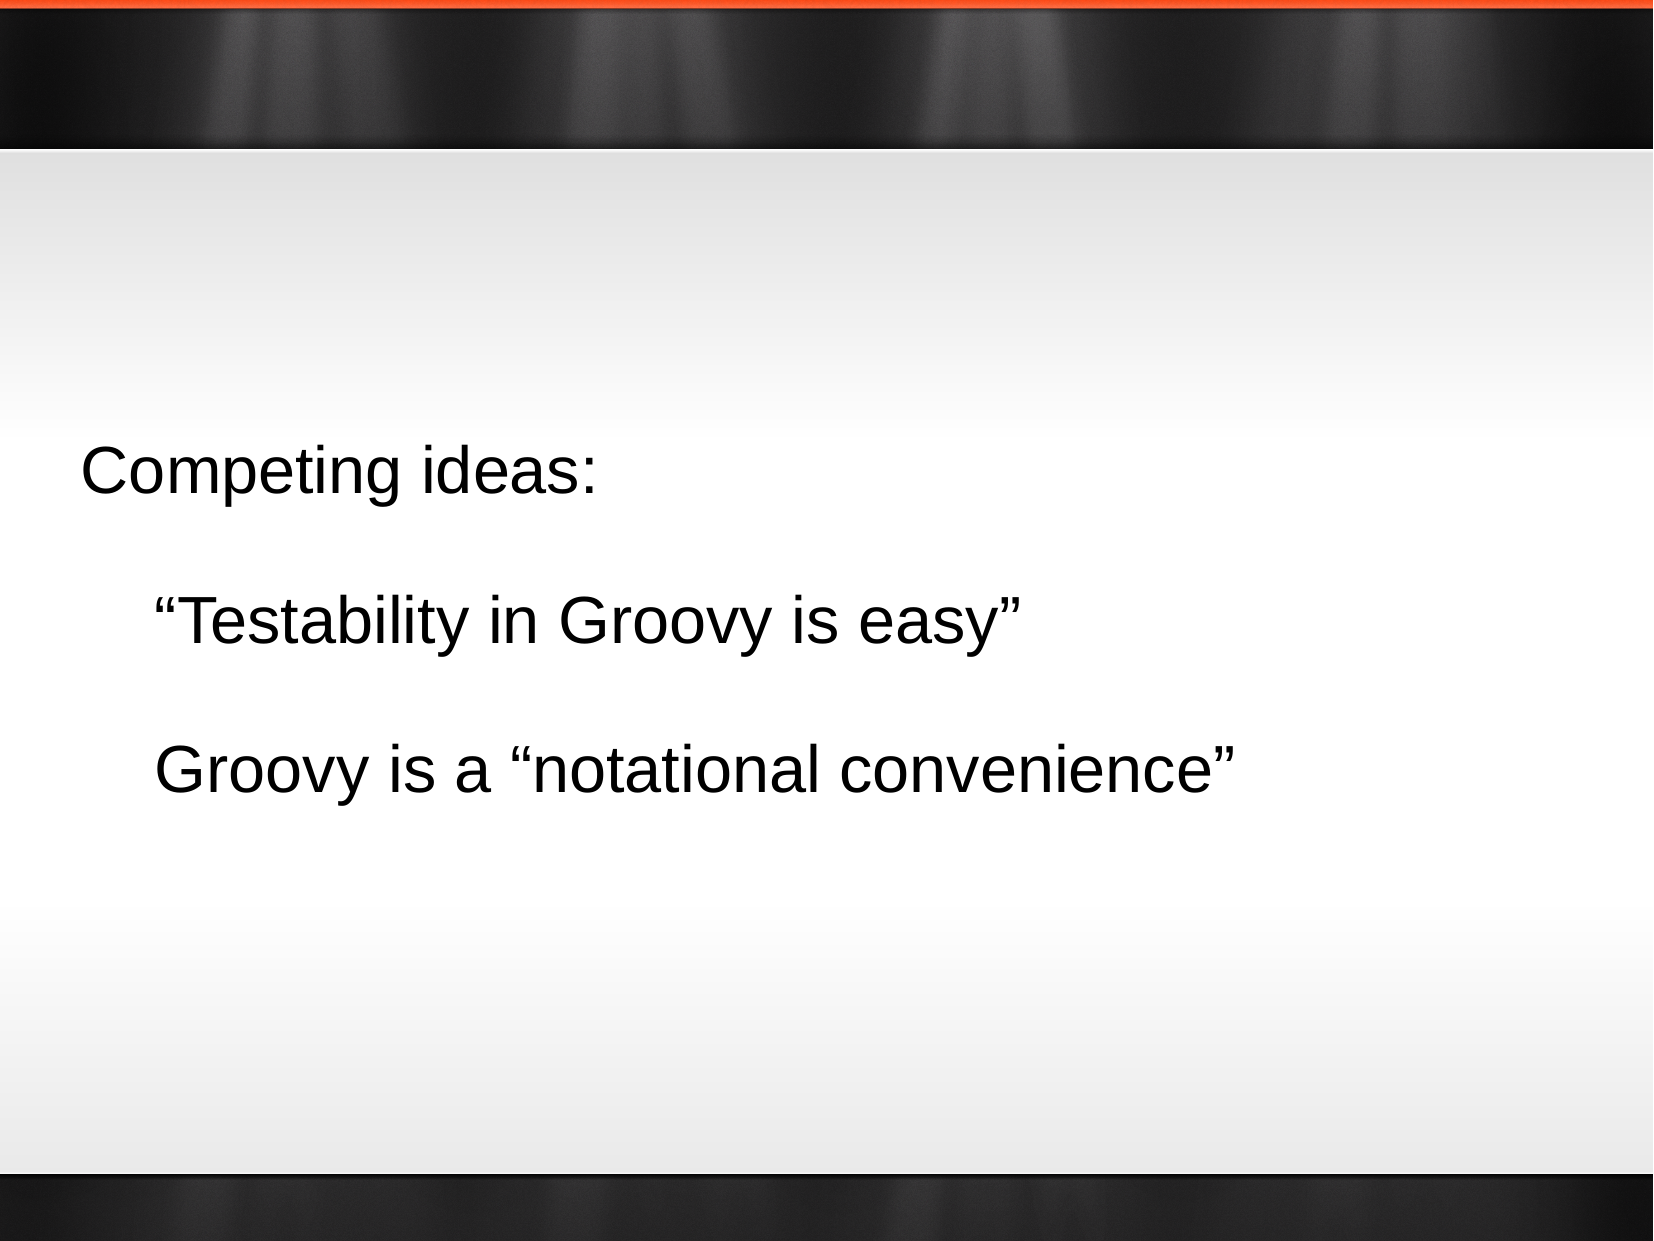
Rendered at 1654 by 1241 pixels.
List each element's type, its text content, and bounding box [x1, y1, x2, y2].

subtitle Competing ideas: “Testability in Groovy is easy” Groovy is a “notational convenience” [80, 210, 1569, 1030]
picture [0, 0, 1653, 1241]
